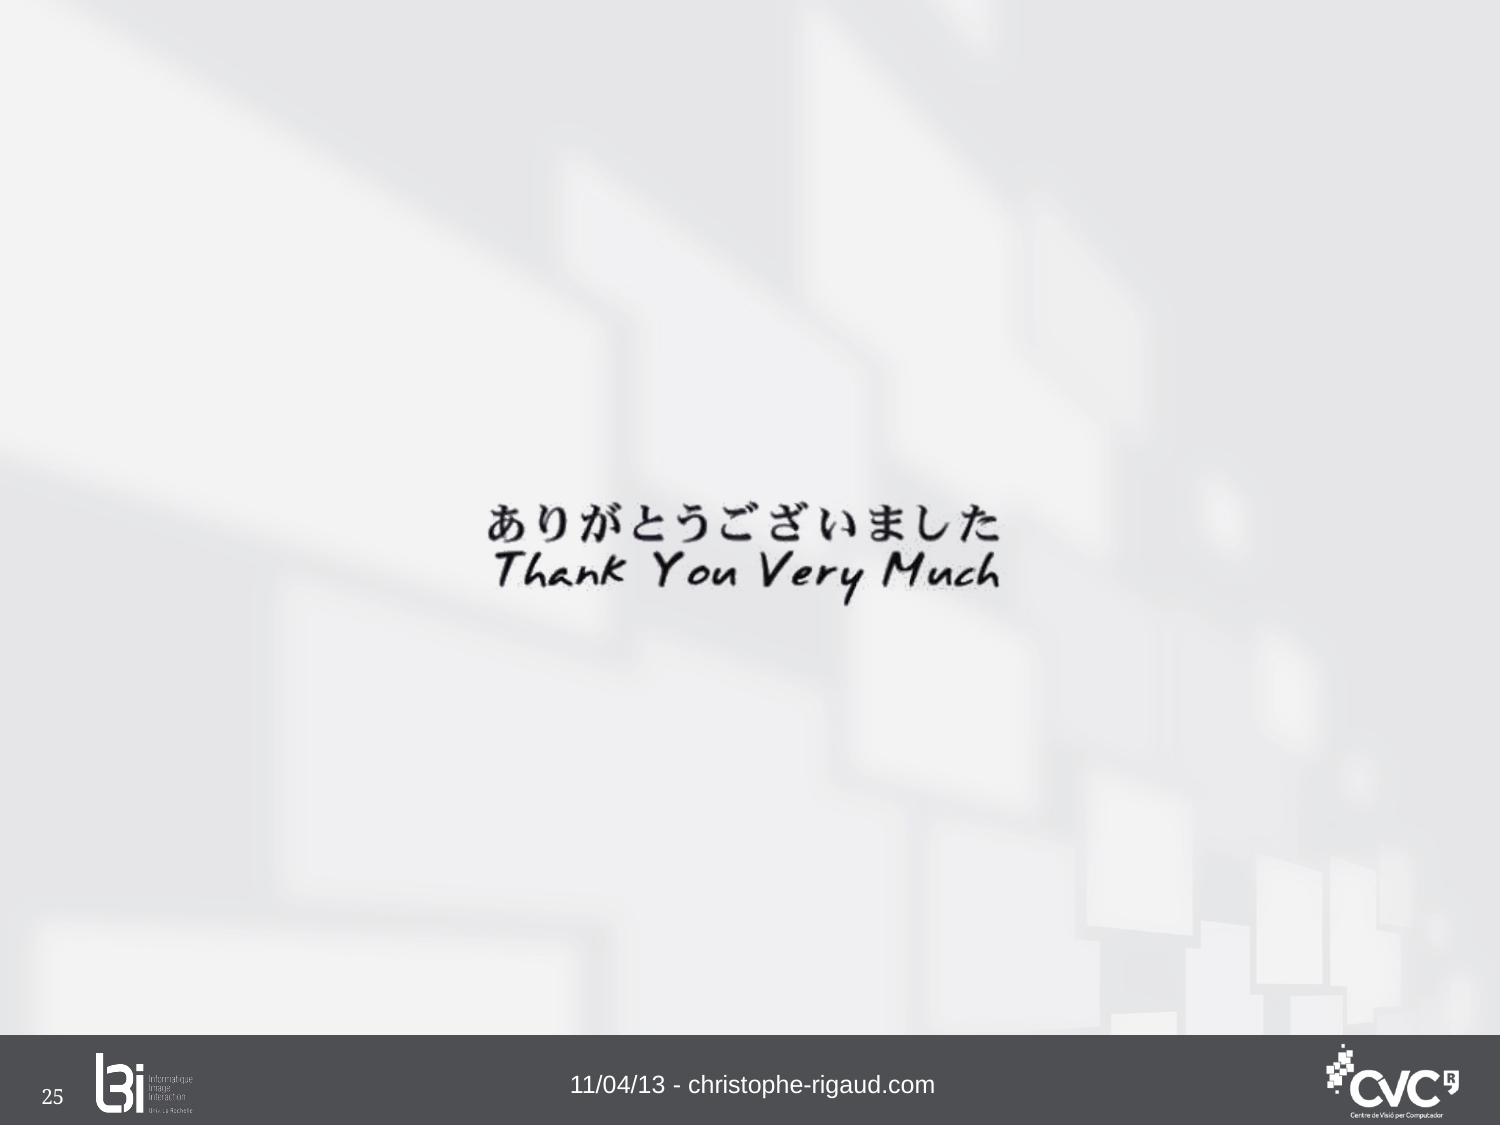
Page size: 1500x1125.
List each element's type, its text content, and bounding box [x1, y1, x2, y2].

picture [0, 0, 1500, 1125]
text_box 11/04/13 - christophe-rigaud.com [59, 1063, 1447, 1106]
